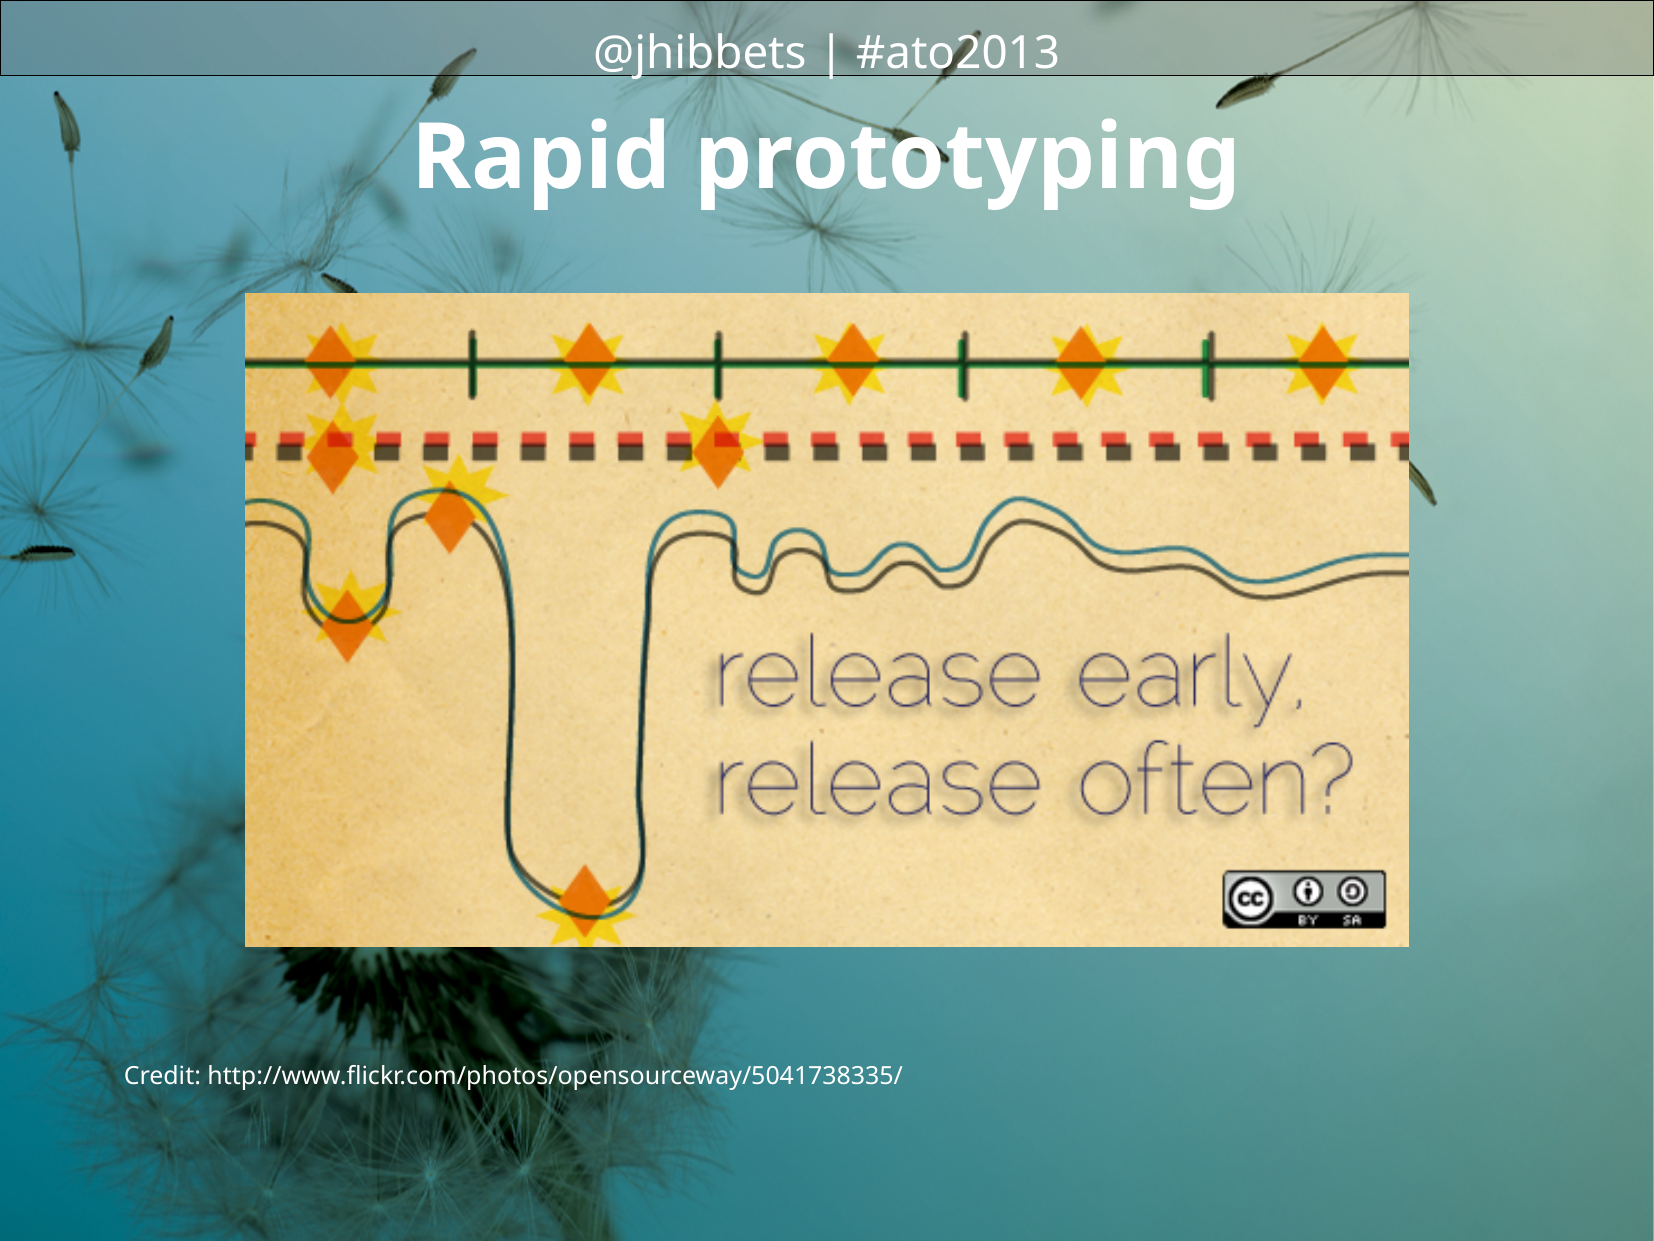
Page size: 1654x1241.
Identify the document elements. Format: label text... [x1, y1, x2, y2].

text_box Credit: http://www.flickr.com/photos/opensourceway/5041738335/ [109, 1050, 922, 1094]
picture [0, 76, 1654, 1241]
title Rapid prototyping [82, 49, 1571, 257]
